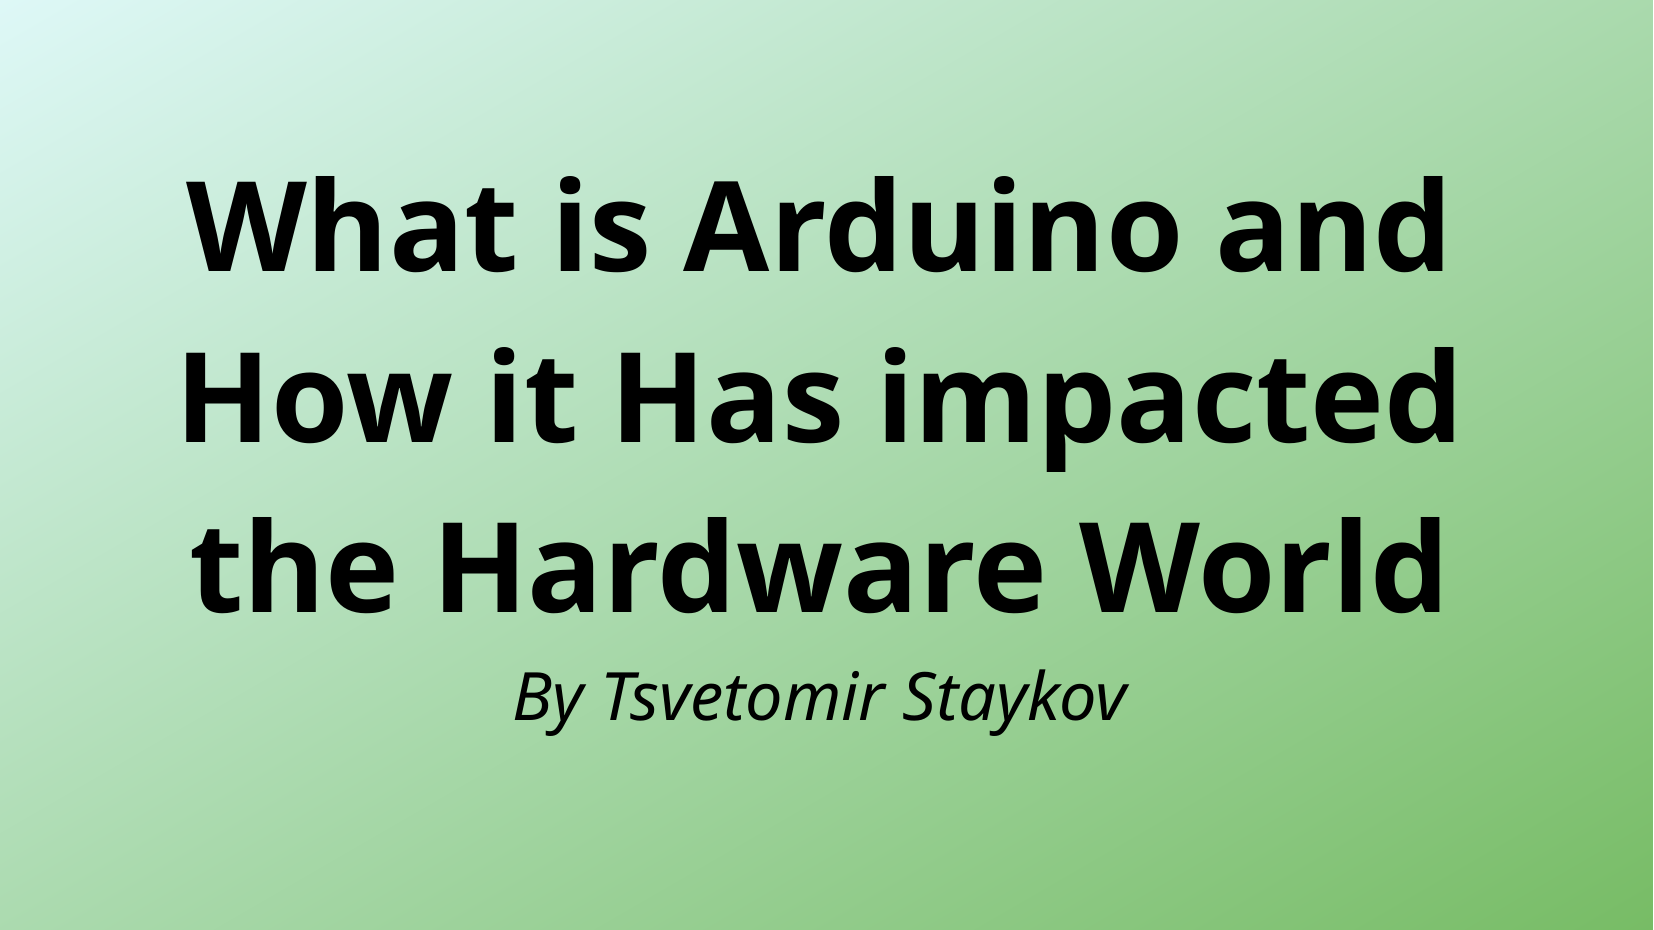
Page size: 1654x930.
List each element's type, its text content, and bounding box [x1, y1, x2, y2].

text_box What is Arduino and How it Has impacted the Hardware World By Tsvetomir Staykov [137, 45, 1503, 930]
